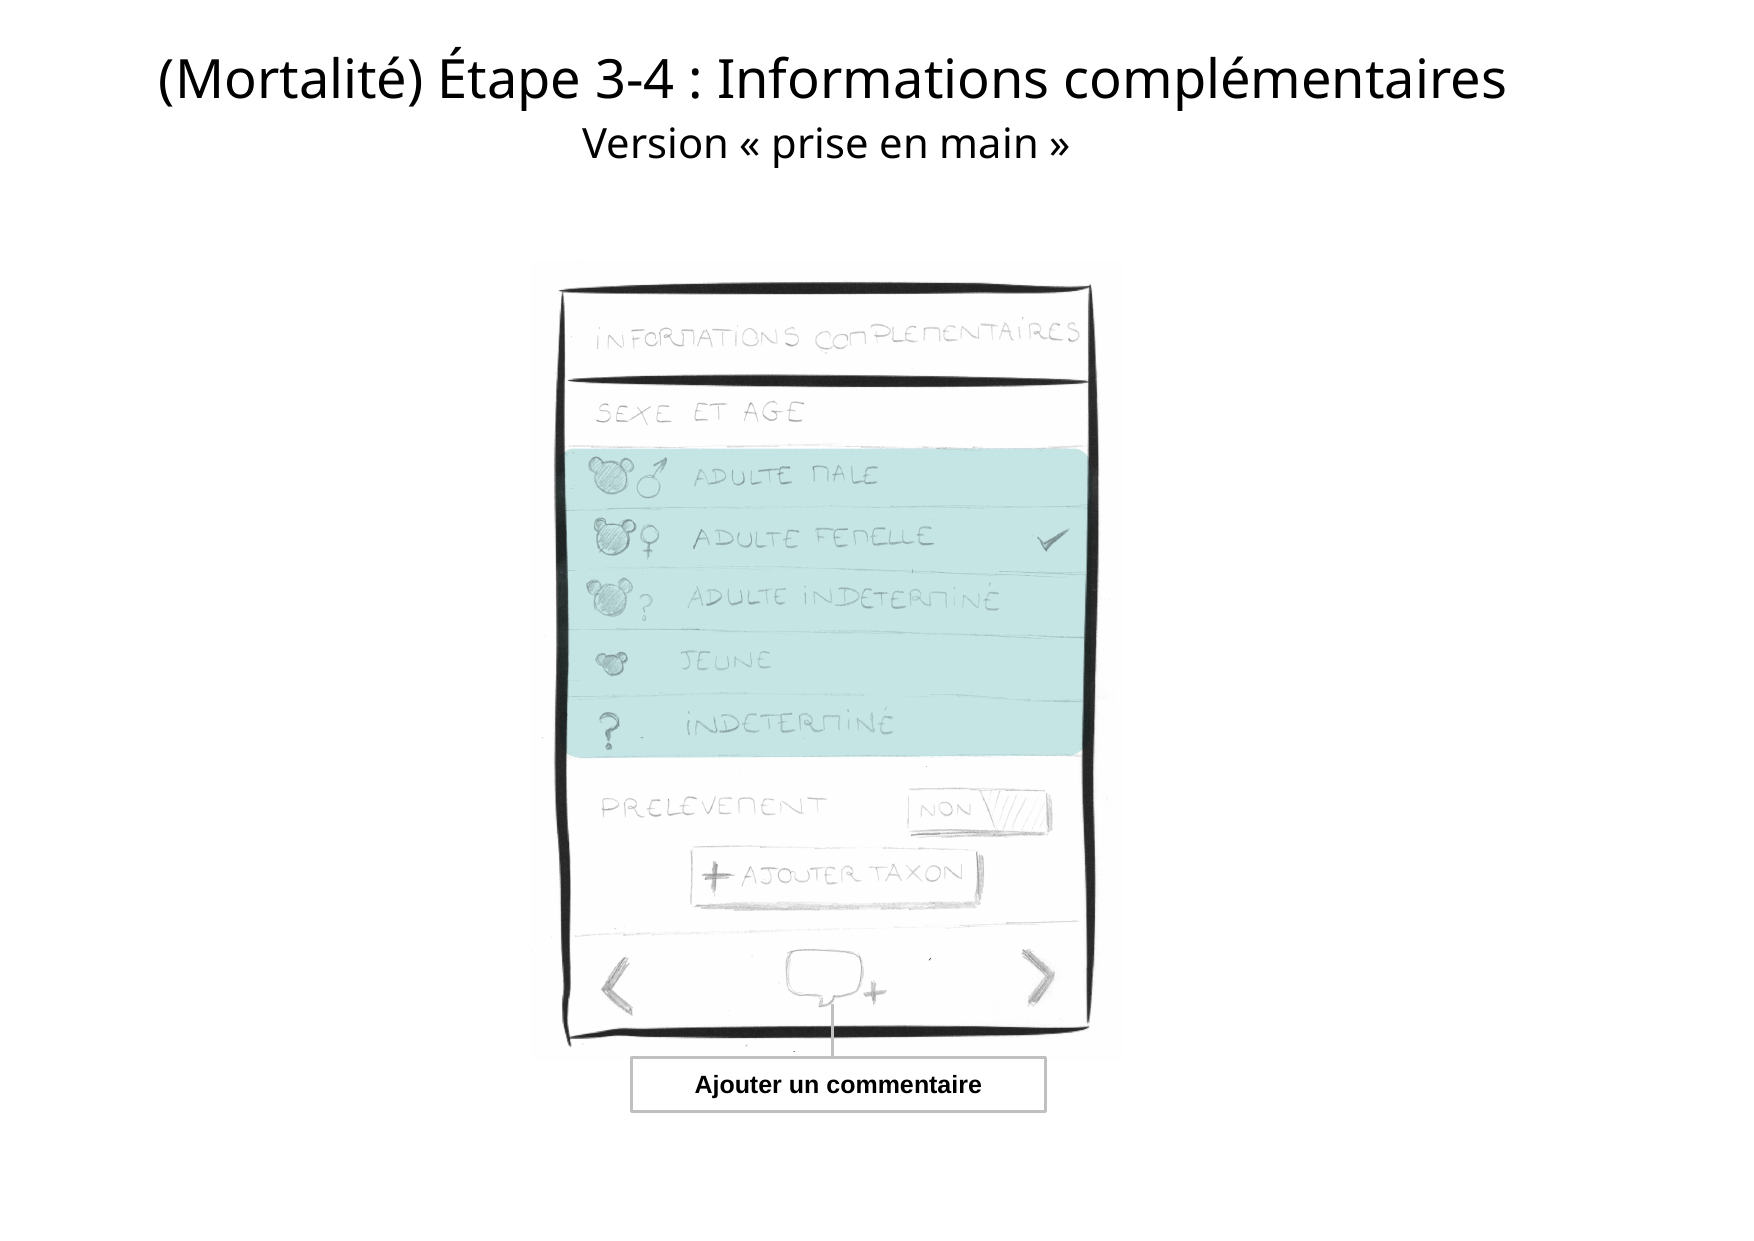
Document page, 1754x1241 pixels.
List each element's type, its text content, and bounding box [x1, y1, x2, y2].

list Ajouter un commentaire [631, 1057, 1046, 1112]
picture [531, 260, 1123, 1061]
title (Mortalité) Étape 3-4 : Informations complémentaires Version « prise en main » [0, 2, 1654, 210]
